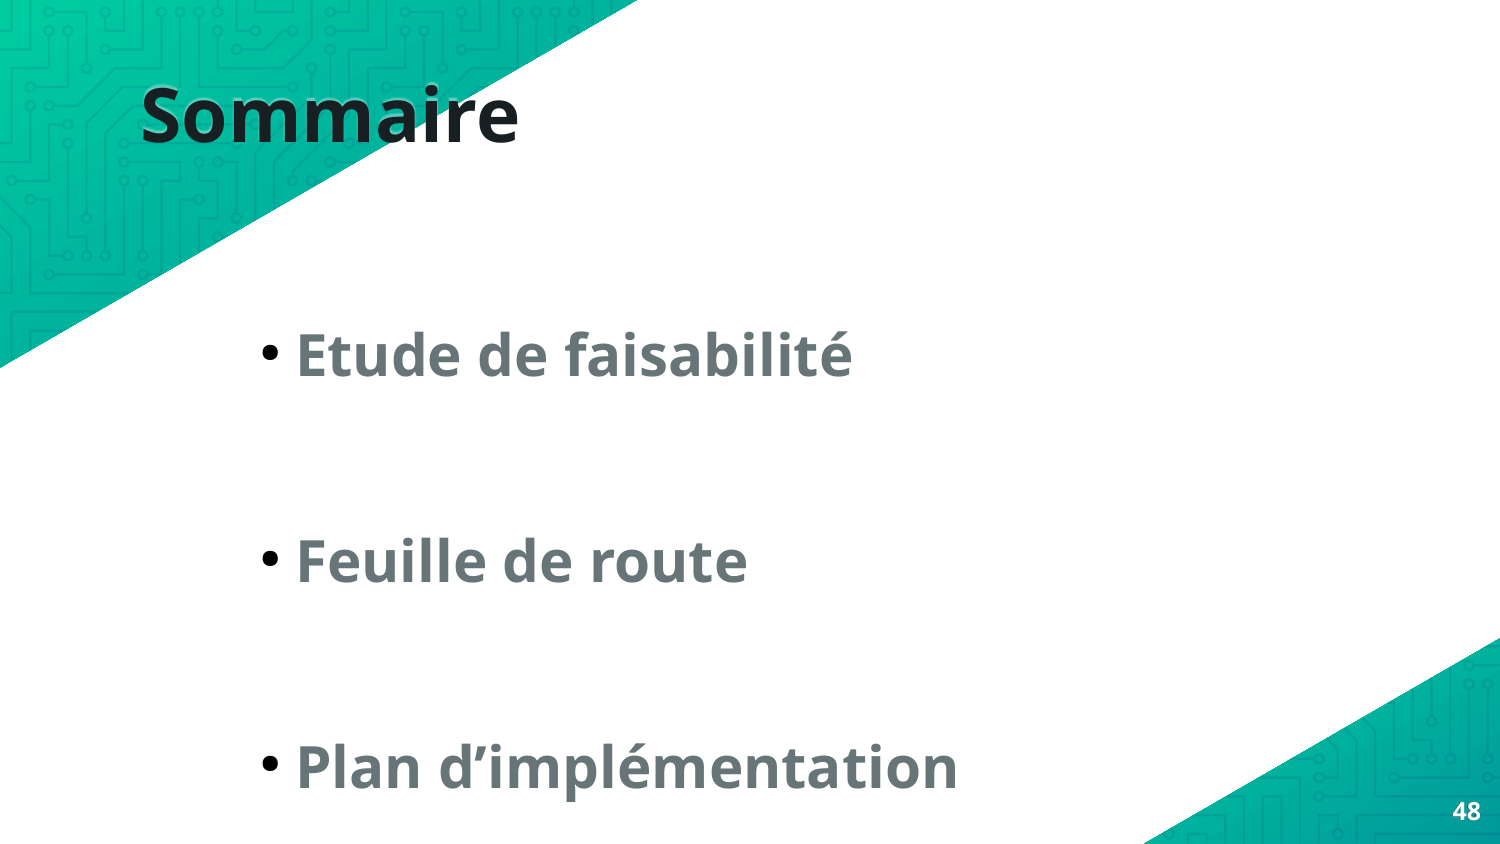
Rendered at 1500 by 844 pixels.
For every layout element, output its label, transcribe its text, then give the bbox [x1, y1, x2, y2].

title Sommaire [140, 78, 1360, 160]
slide_number <numéro> [1391, 779, 1482, 844]
list Etude de faisabilité Feuille de route Plan d’implémentation [259, 302, 1371, 780]
